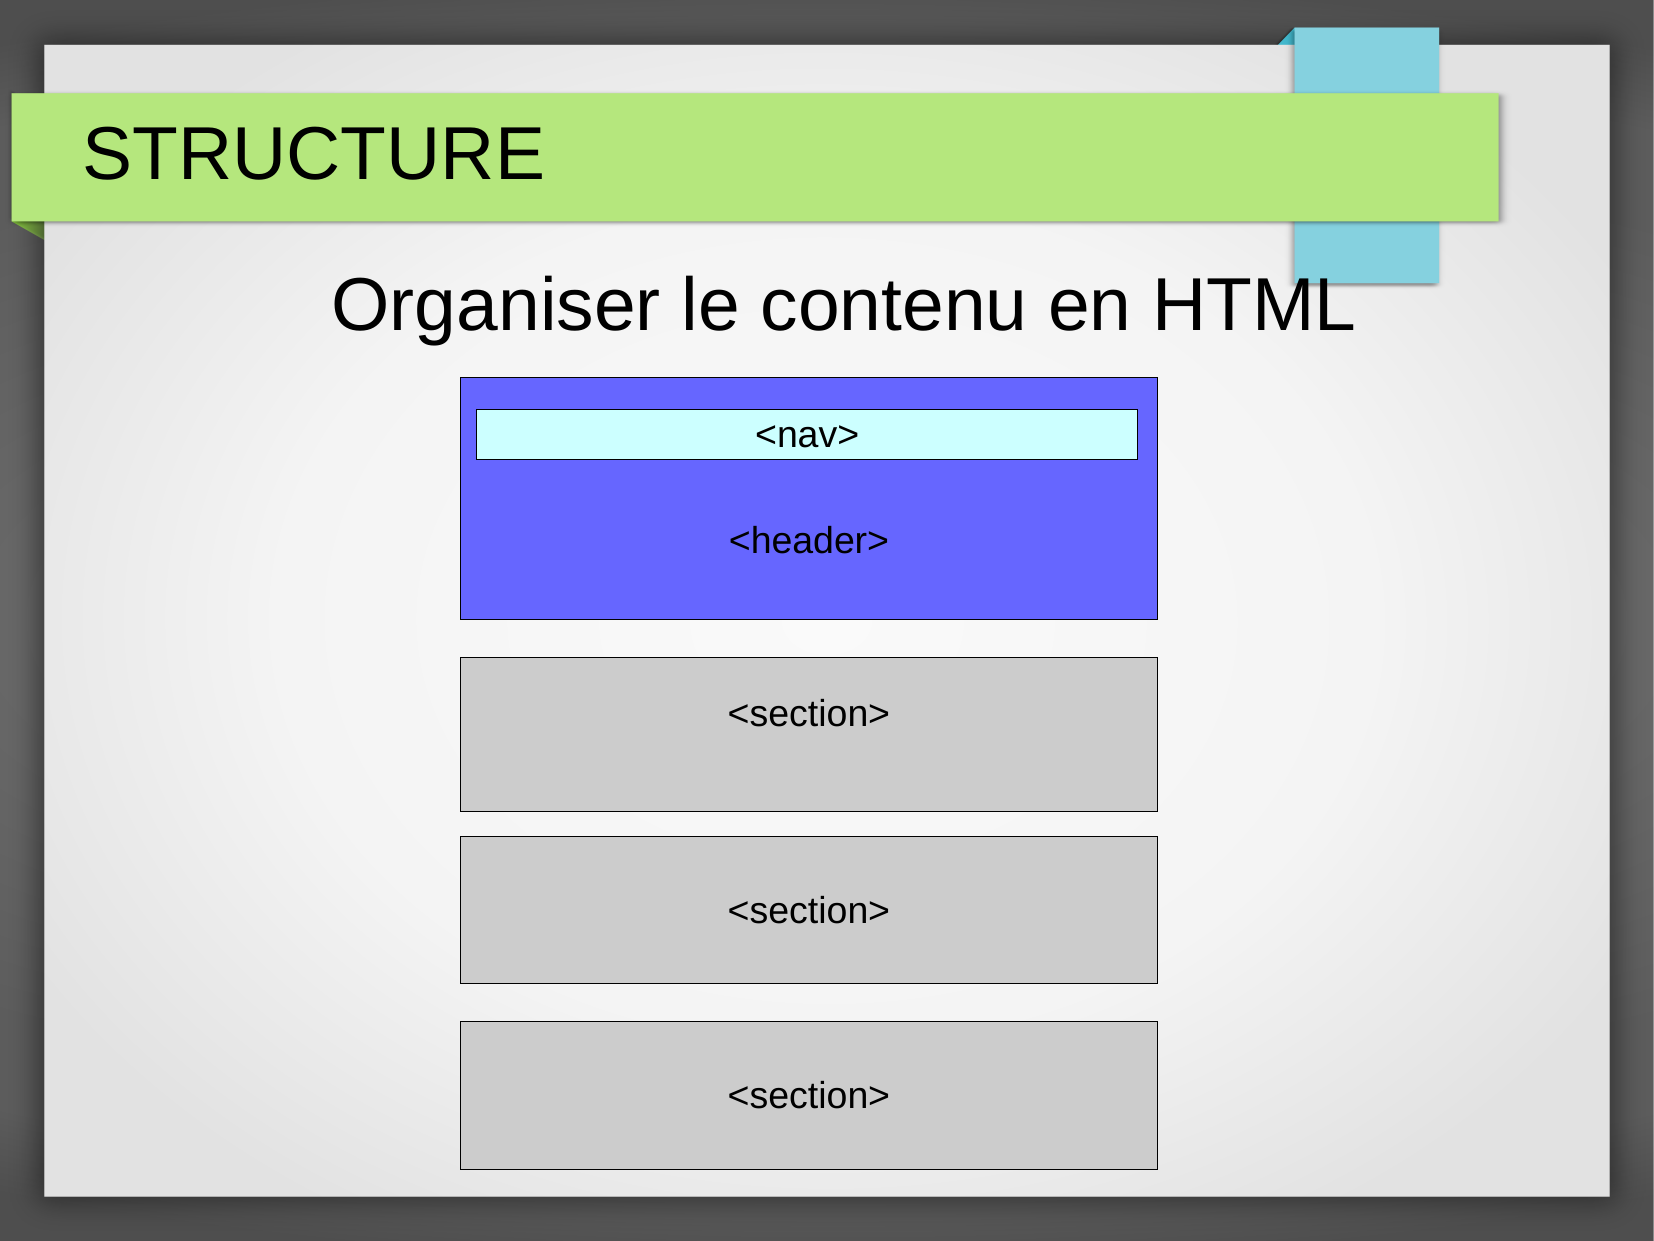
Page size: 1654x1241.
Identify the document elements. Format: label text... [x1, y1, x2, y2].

text_box Organiser le contenu en HTML [106, 212, 1548, 480]
title STRUCTURE [82, 94, 1264, 213]
picture [0, 0, 1654, 1241]
text_box <section> [460, 657, 1158, 812]
text_box <header> [460, 377, 1158, 620]
text_box <section> [460, 1021, 1158, 1170]
text_box <nav> [476, 409, 1138, 460]
text_box <section> [460, 836, 1158, 984]
